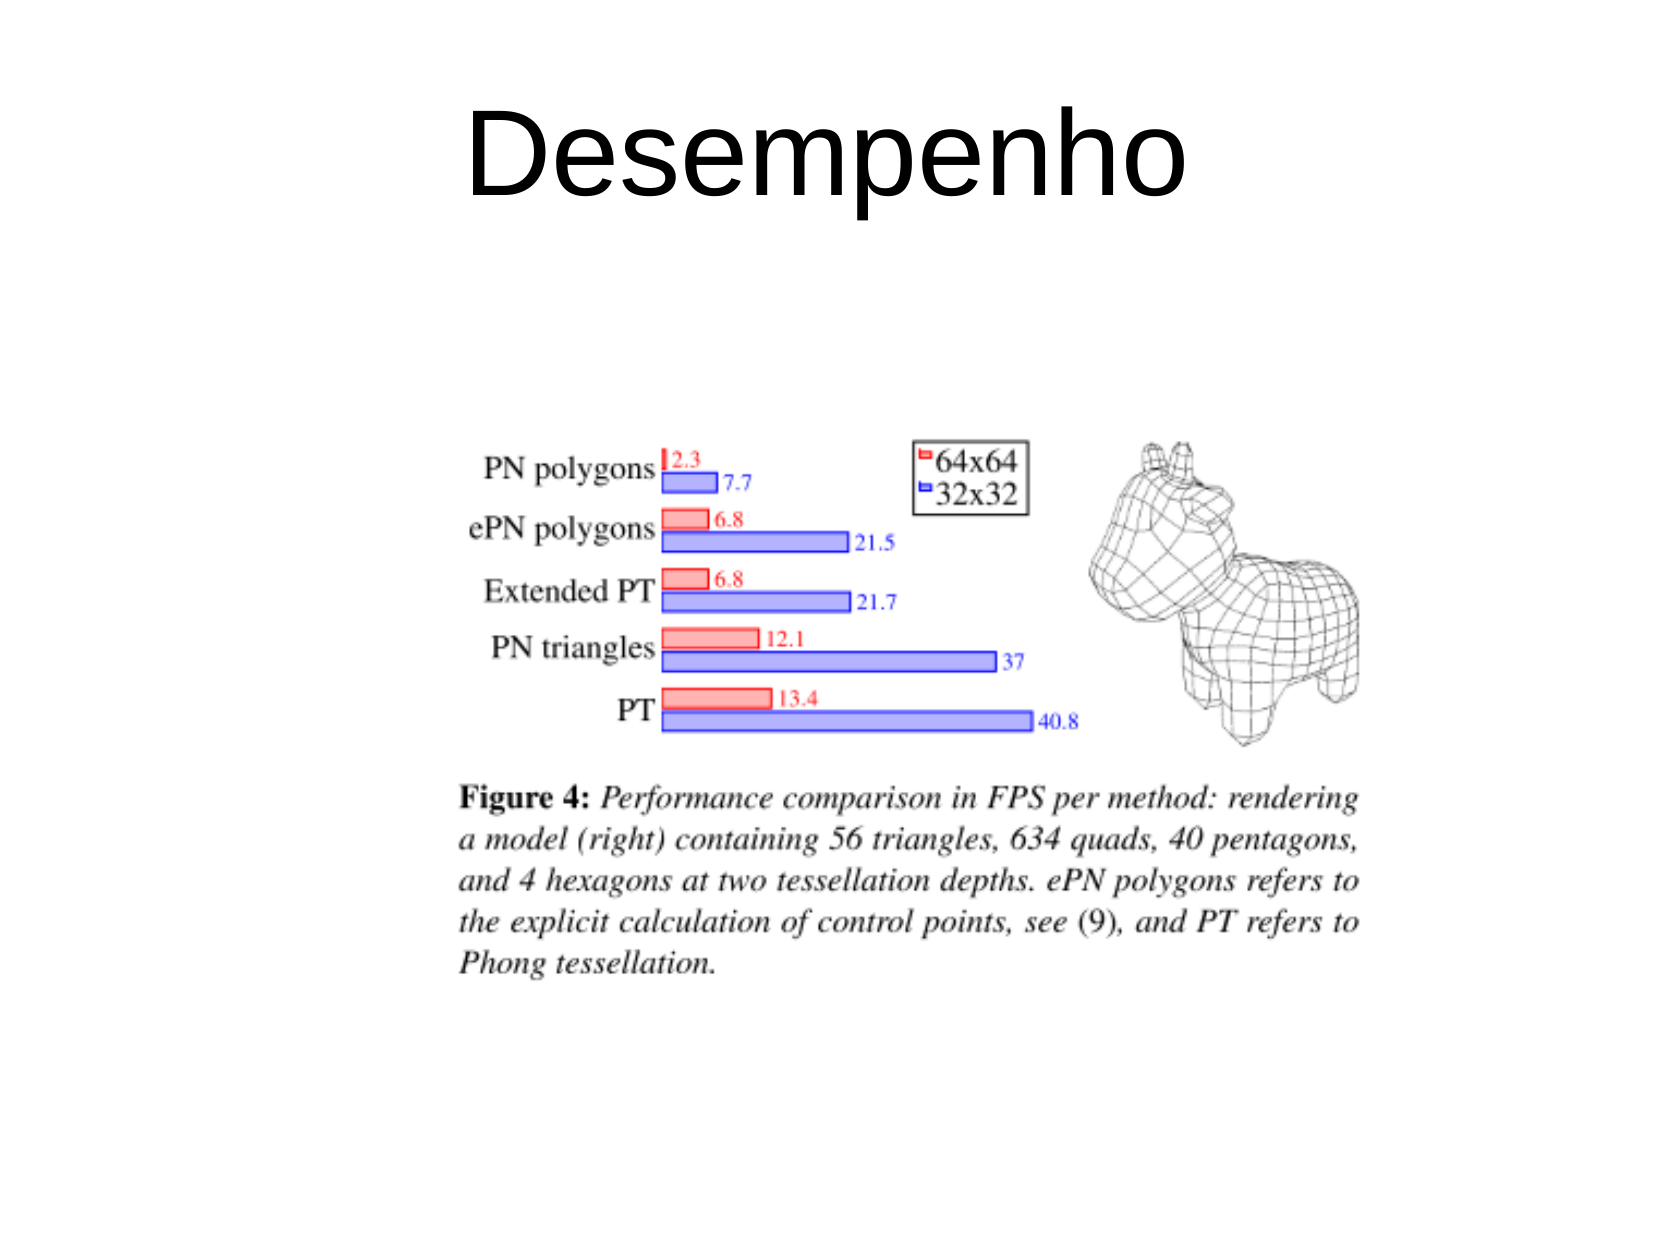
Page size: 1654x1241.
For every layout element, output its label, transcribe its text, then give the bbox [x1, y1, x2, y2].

picture [387, 413, 1408, 1052]
title Desempenho [82, 49, 1571, 257]
